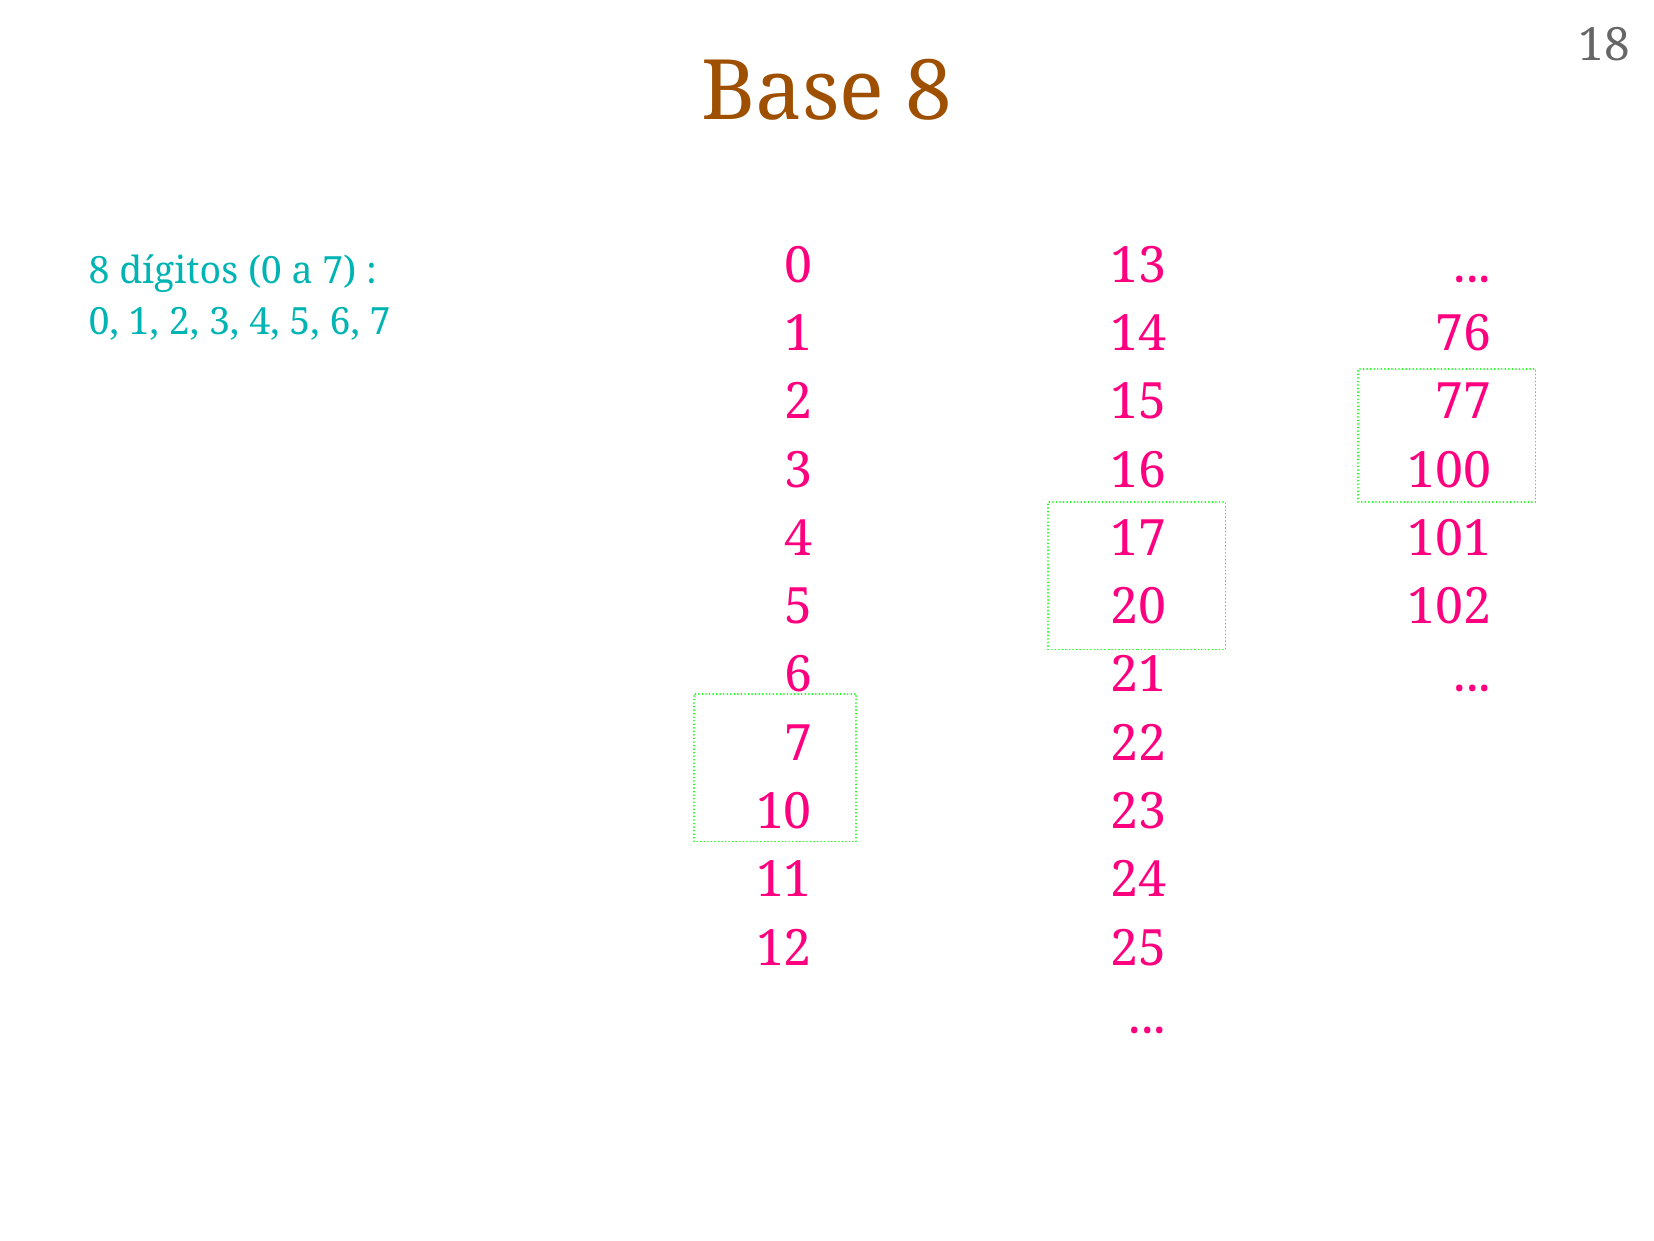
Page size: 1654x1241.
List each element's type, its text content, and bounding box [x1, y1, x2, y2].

text_box ... 76 77 100 101 102 ... [1269, 221, 1506, 1211]
title Base 8 [59, 29, 1595, 148]
text_box 0 1 2 3 4 5 6 7 10 11 12 [605, 221, 827, 1211]
text_box 8 dígitos (0 a 7) : 0, 1, 2, 3, 4, 5, 6, 7 [73, 236, 635, 366]
text_box 13 14 15 16 17 20 21 22 23 24 25 ... [959, 221, 1182, 1211]
